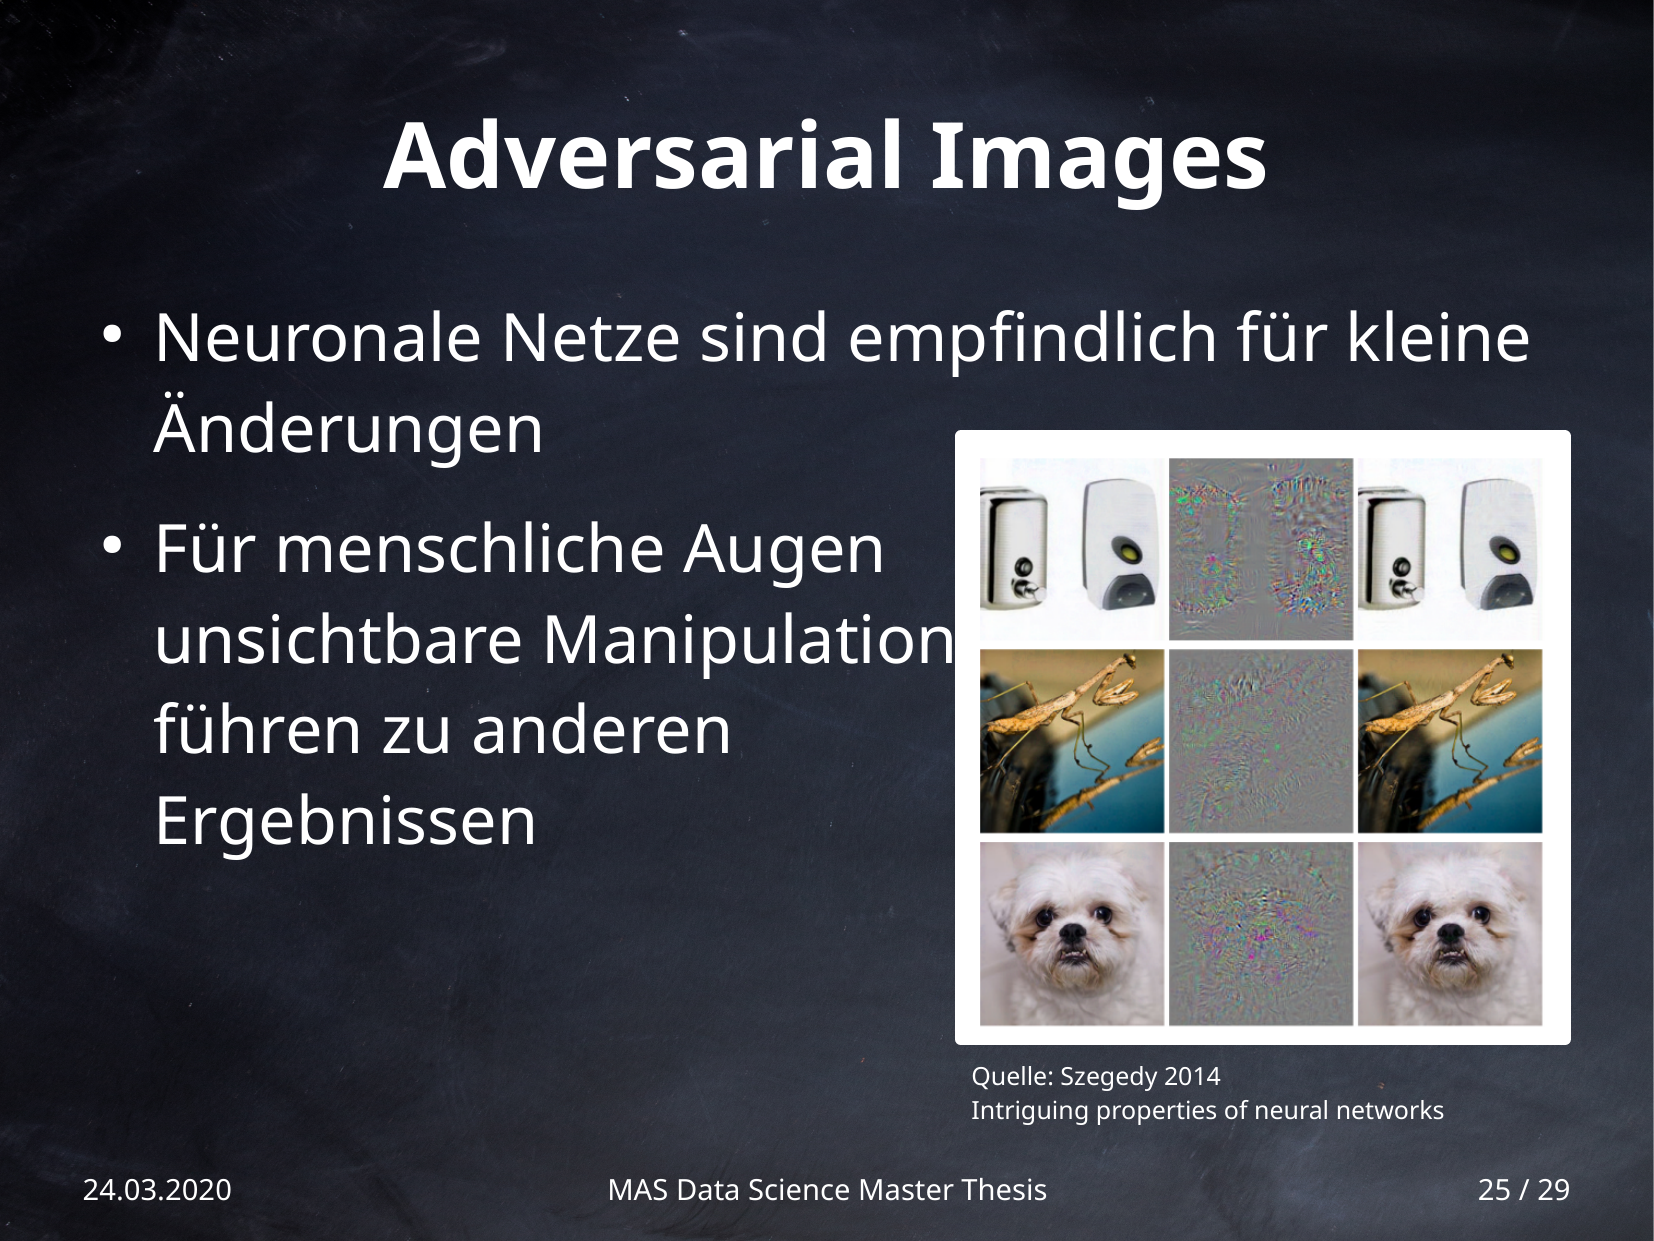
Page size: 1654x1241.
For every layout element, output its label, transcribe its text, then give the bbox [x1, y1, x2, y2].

text_box Quelle: Szegedy 2014 Intriguing properties of neural networks [956, 1051, 1571, 1141]
list Neuronale Netze sind empfindlich für kleine Änderungen Für menschliche Augen unsichtbare Manipulationen führen zu anderen Ergebnissen [82, 290, 1571, 1146]
picture [0, 0, 1654, 1241]
title Adversarial Images [82, 49, 1571, 257]
